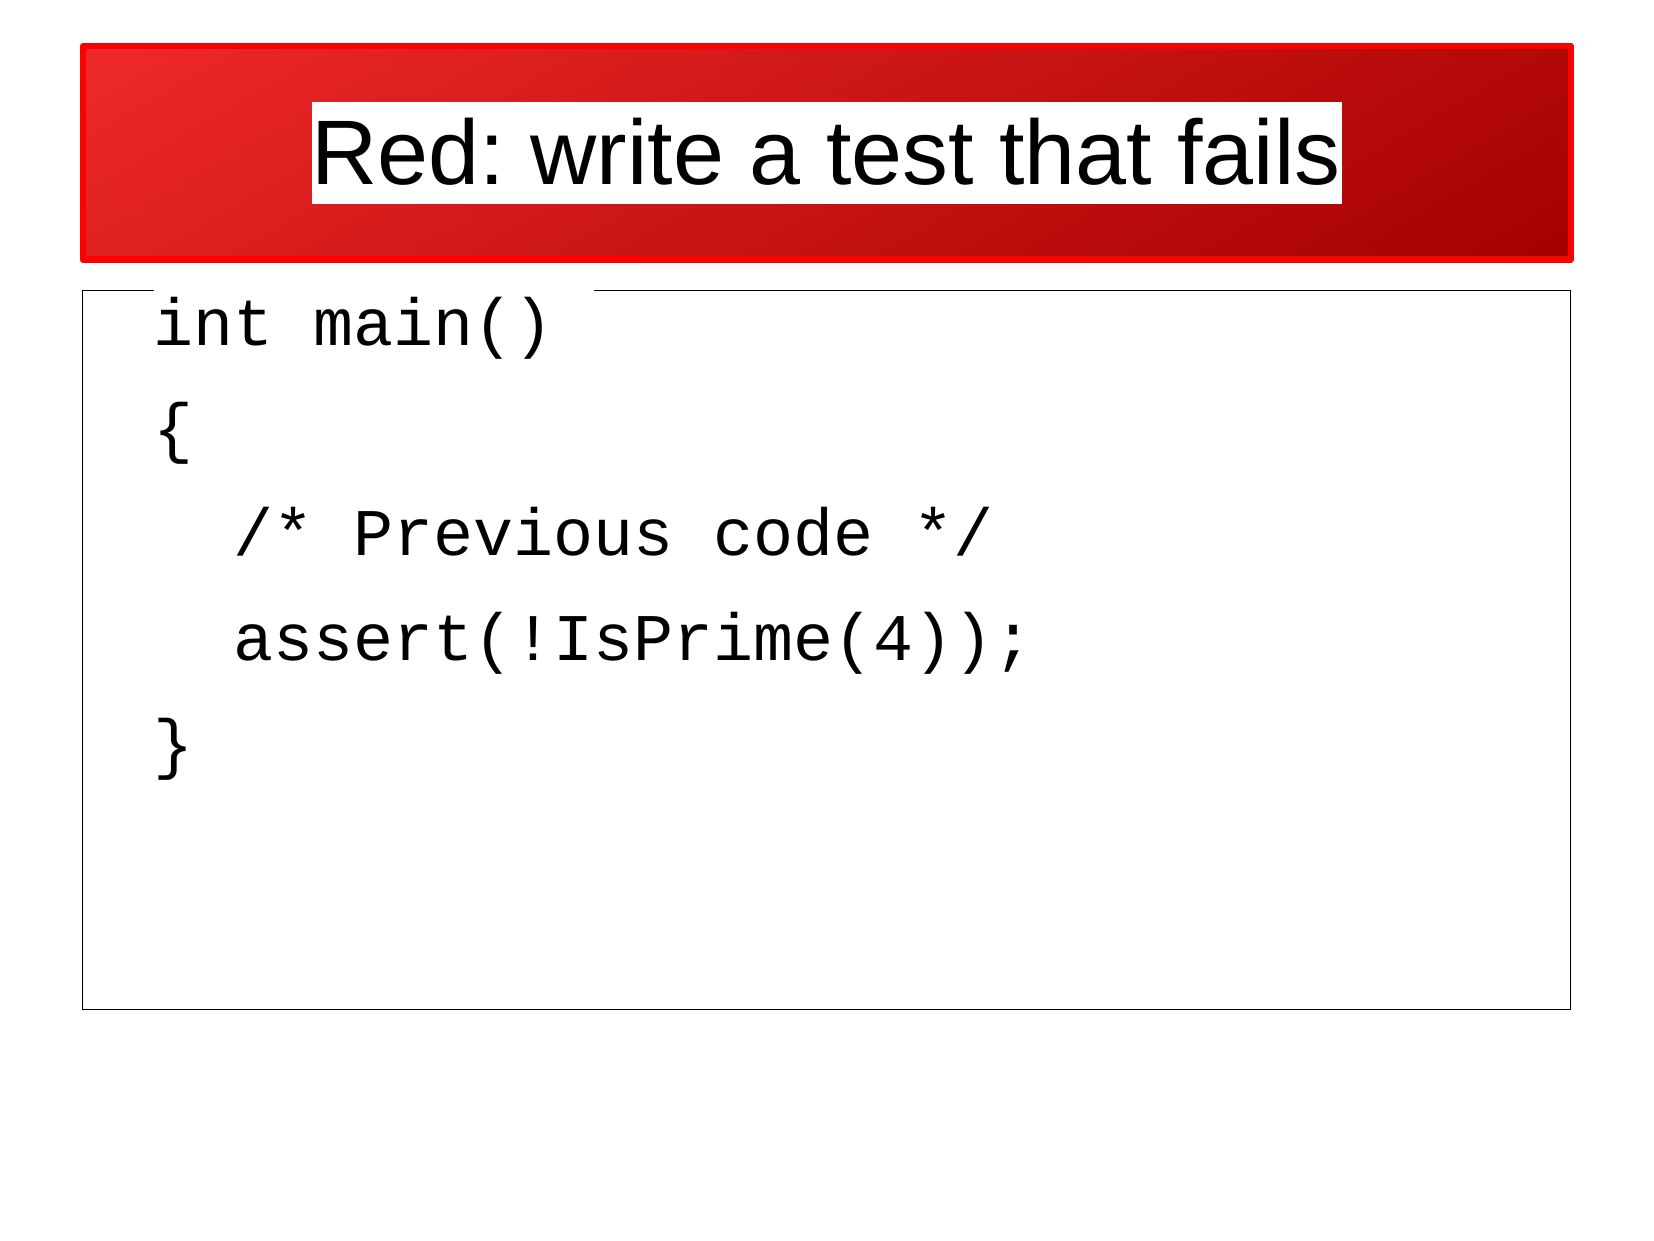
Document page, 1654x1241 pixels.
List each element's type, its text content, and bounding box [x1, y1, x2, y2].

title Red: write a test that fails [82, 46, 1571, 260]
list int main() { /* Previous code */ assert(!IsPrime(4)); } [82, 290, 1571, 1010]
